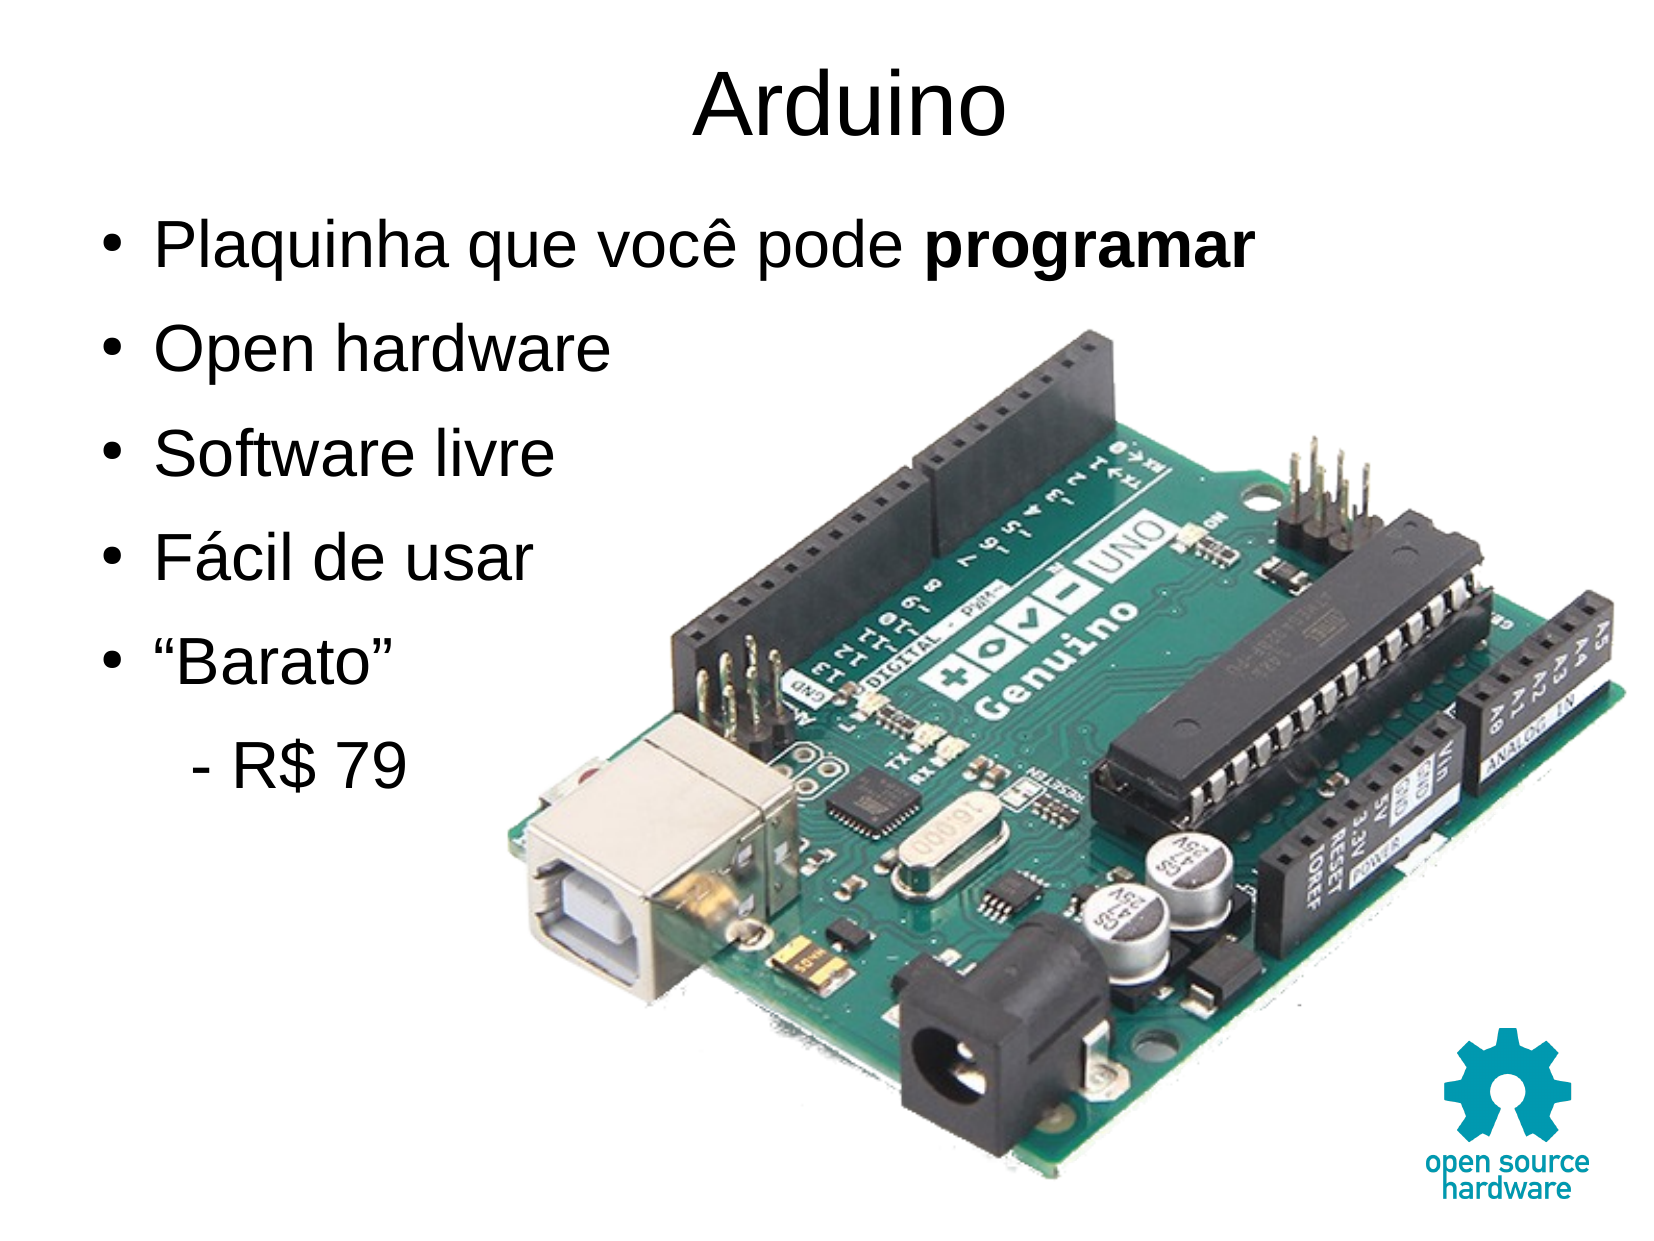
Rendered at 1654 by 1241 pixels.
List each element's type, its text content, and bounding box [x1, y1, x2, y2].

list Plaquinha que você pode programar Open hardware Software livre Fácil de usar “Barato” - R$ 79 [82, 207, 1571, 927]
picture [337, 217, 1654, 1241]
title Arduino [106, 0, 1595, 208]
